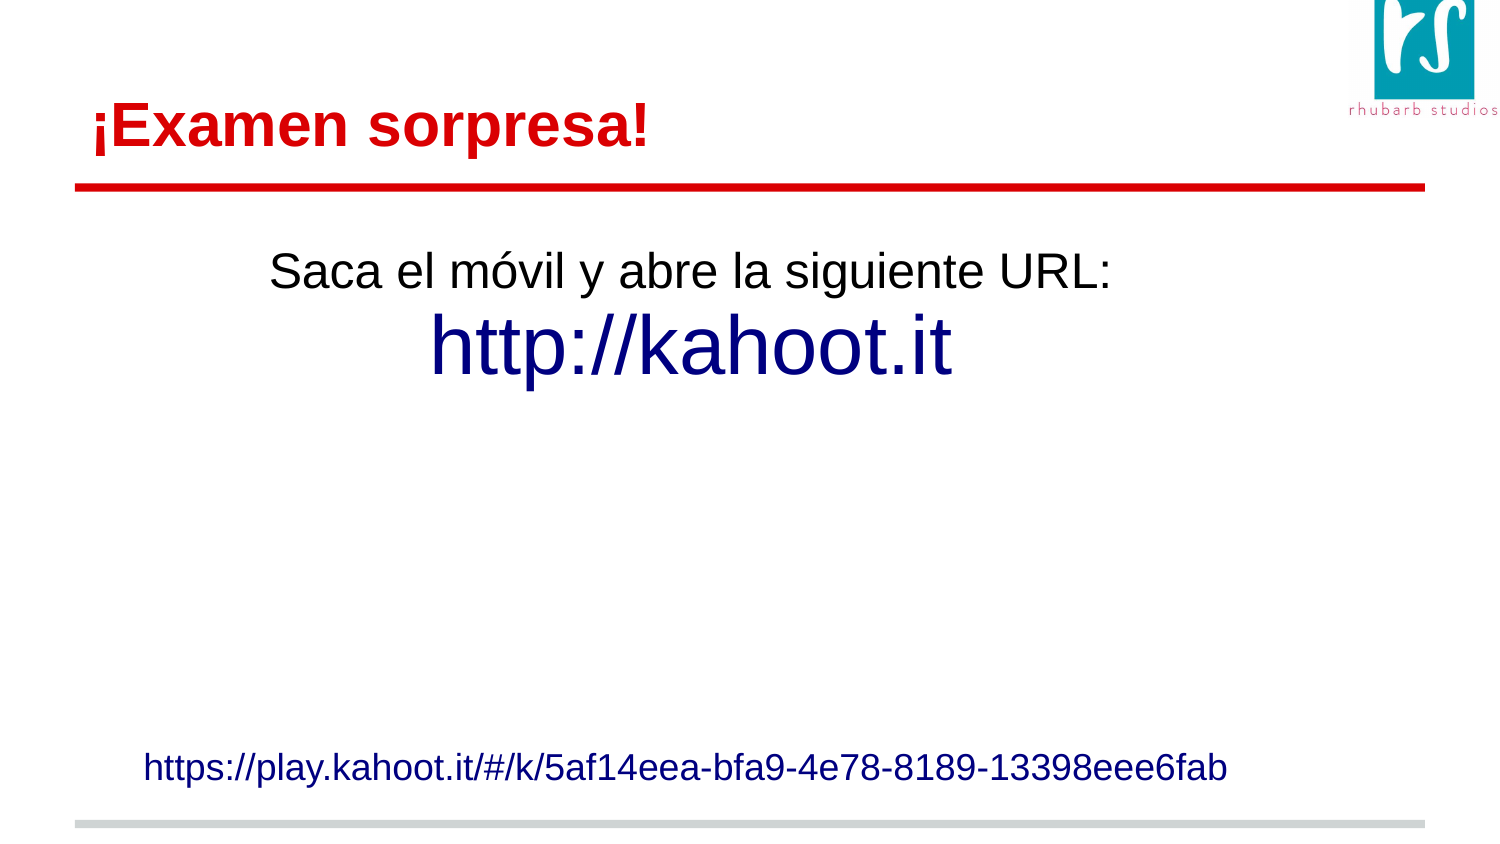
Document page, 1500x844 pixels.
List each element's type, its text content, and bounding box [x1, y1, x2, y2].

title ¡Examen sorpresa! [75, 33, 1425, 175]
picture [1348, 0, 1500, 118]
text_box Saca el móvil y abre la siguiente URL: http://kahoot.it https://play.kahoot.it/#/k/5af14eea-bfa9-4e78-8189-13398eee6fab [106, 236, 1276, 798]
